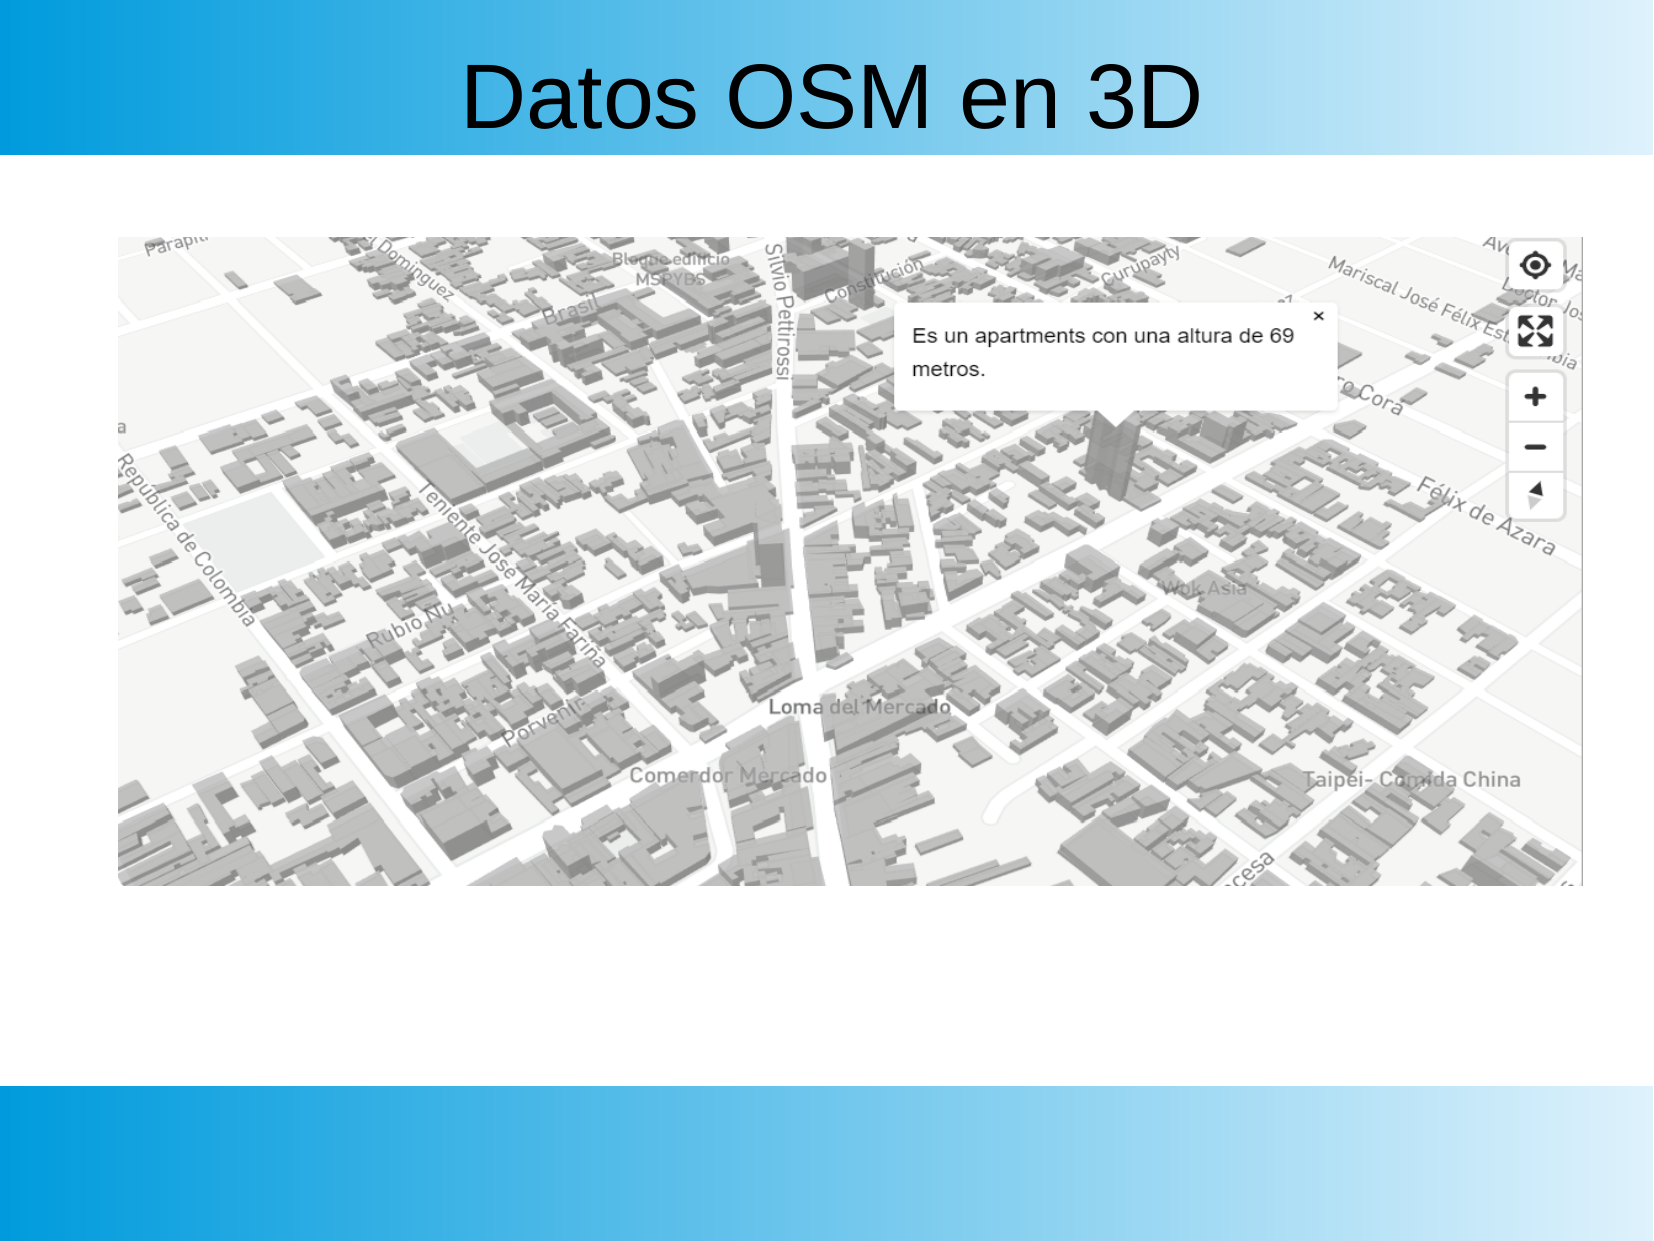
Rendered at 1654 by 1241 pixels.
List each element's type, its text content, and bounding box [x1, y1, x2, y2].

title Datos OSM en 3D [70, 0, 1559, 189]
picture [118, 237, 1583, 886]
